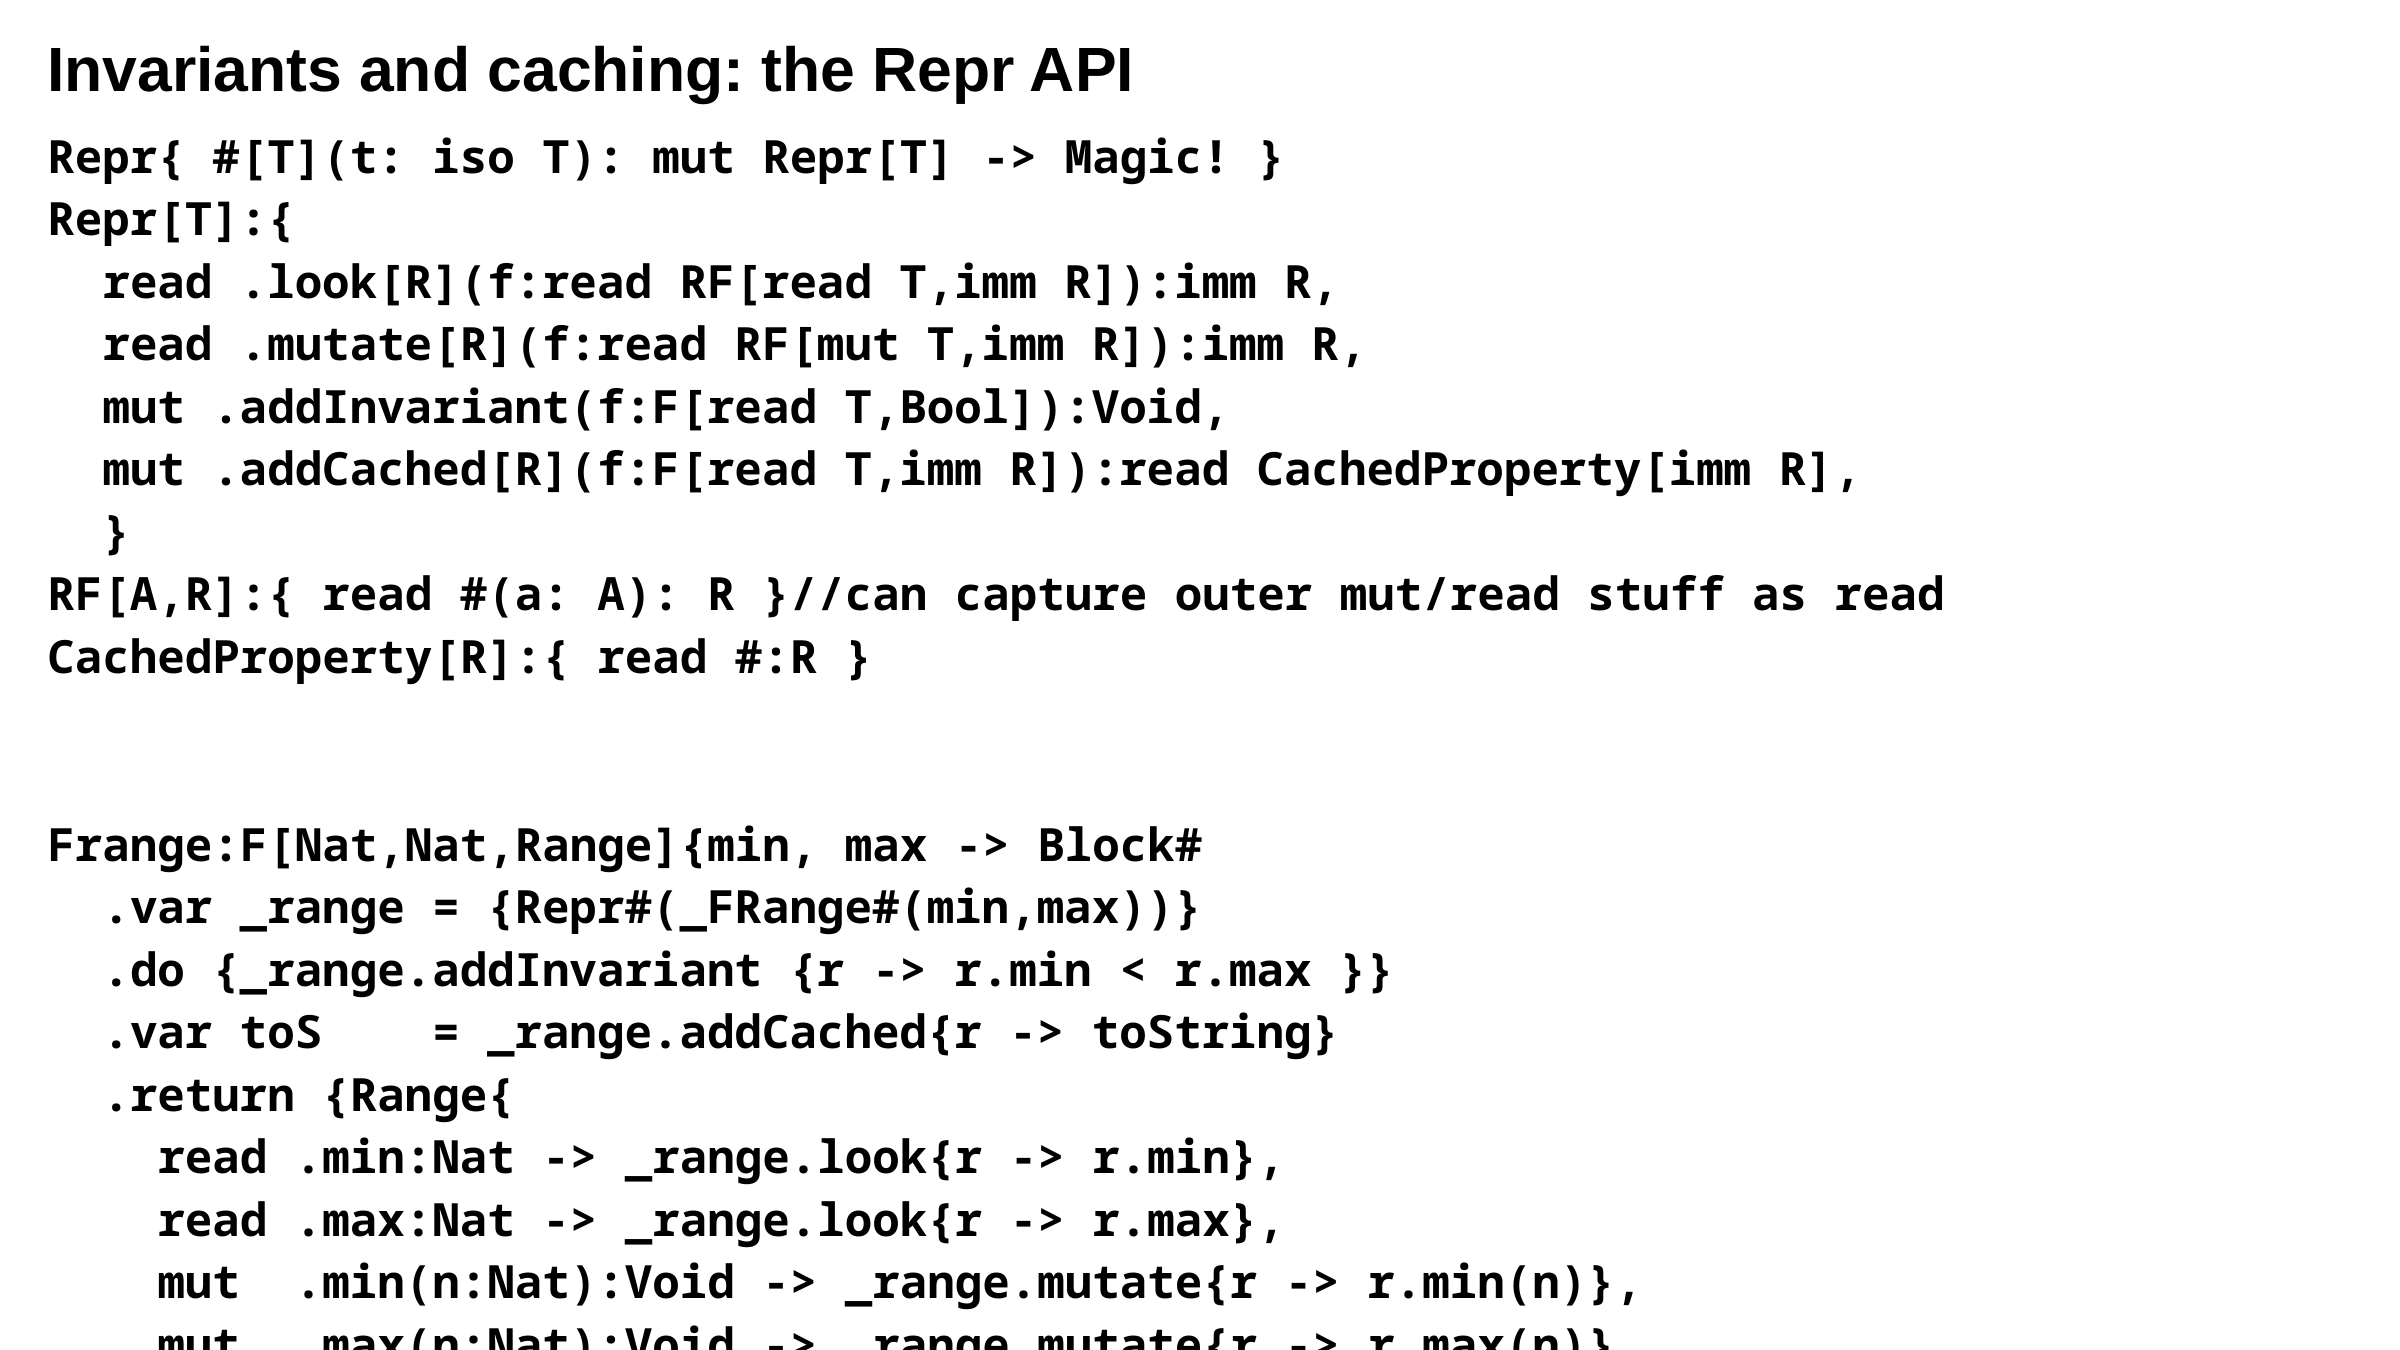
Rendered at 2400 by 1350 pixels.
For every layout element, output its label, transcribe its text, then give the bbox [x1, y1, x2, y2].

text_box Invariants and caching: the Repr API Repr{ #[T](t: iso T): mut Repr[T] -> Magic! } Repr[T]:{ read .look[R](f:read RF[read T,imm R]):imm R, read .mutate[R](f:read RF[mut T,imm R]):imm R, mut .addInvariant(f:F[read T,Bool]):Void, mut .addCached[R](f:F[read T,imm R]):read CachedProperty[imm R], } RF[A,R]:{ read #(a: A): R }//can capture outer mut/read stuff as read CachedProperty[R]:{ read #:R } Frange:F[Nat,Nat,Range]{min, max -> Block# .var _range = {Repr#(_FRange#(min,max))} .do {_range.addInvariant {r -> r.min < r.max }} .var toS = _range.addCached{r -> toString} .return {Range{ read .min:Nat -> _range.look{r -> r.min}, read .max:Nat -> _range.look{r -> r.max}, mut .min(n:Nat):Void -> _range.mutate{r -> r.min(n)}, mut .max(n:Nat):Void -> _range.mutate{r -> r.max(n)}, read .toS:Str -> toS#//cached, clearing cache possible because of magic above }} } [32, 27, 2358, 1350]
